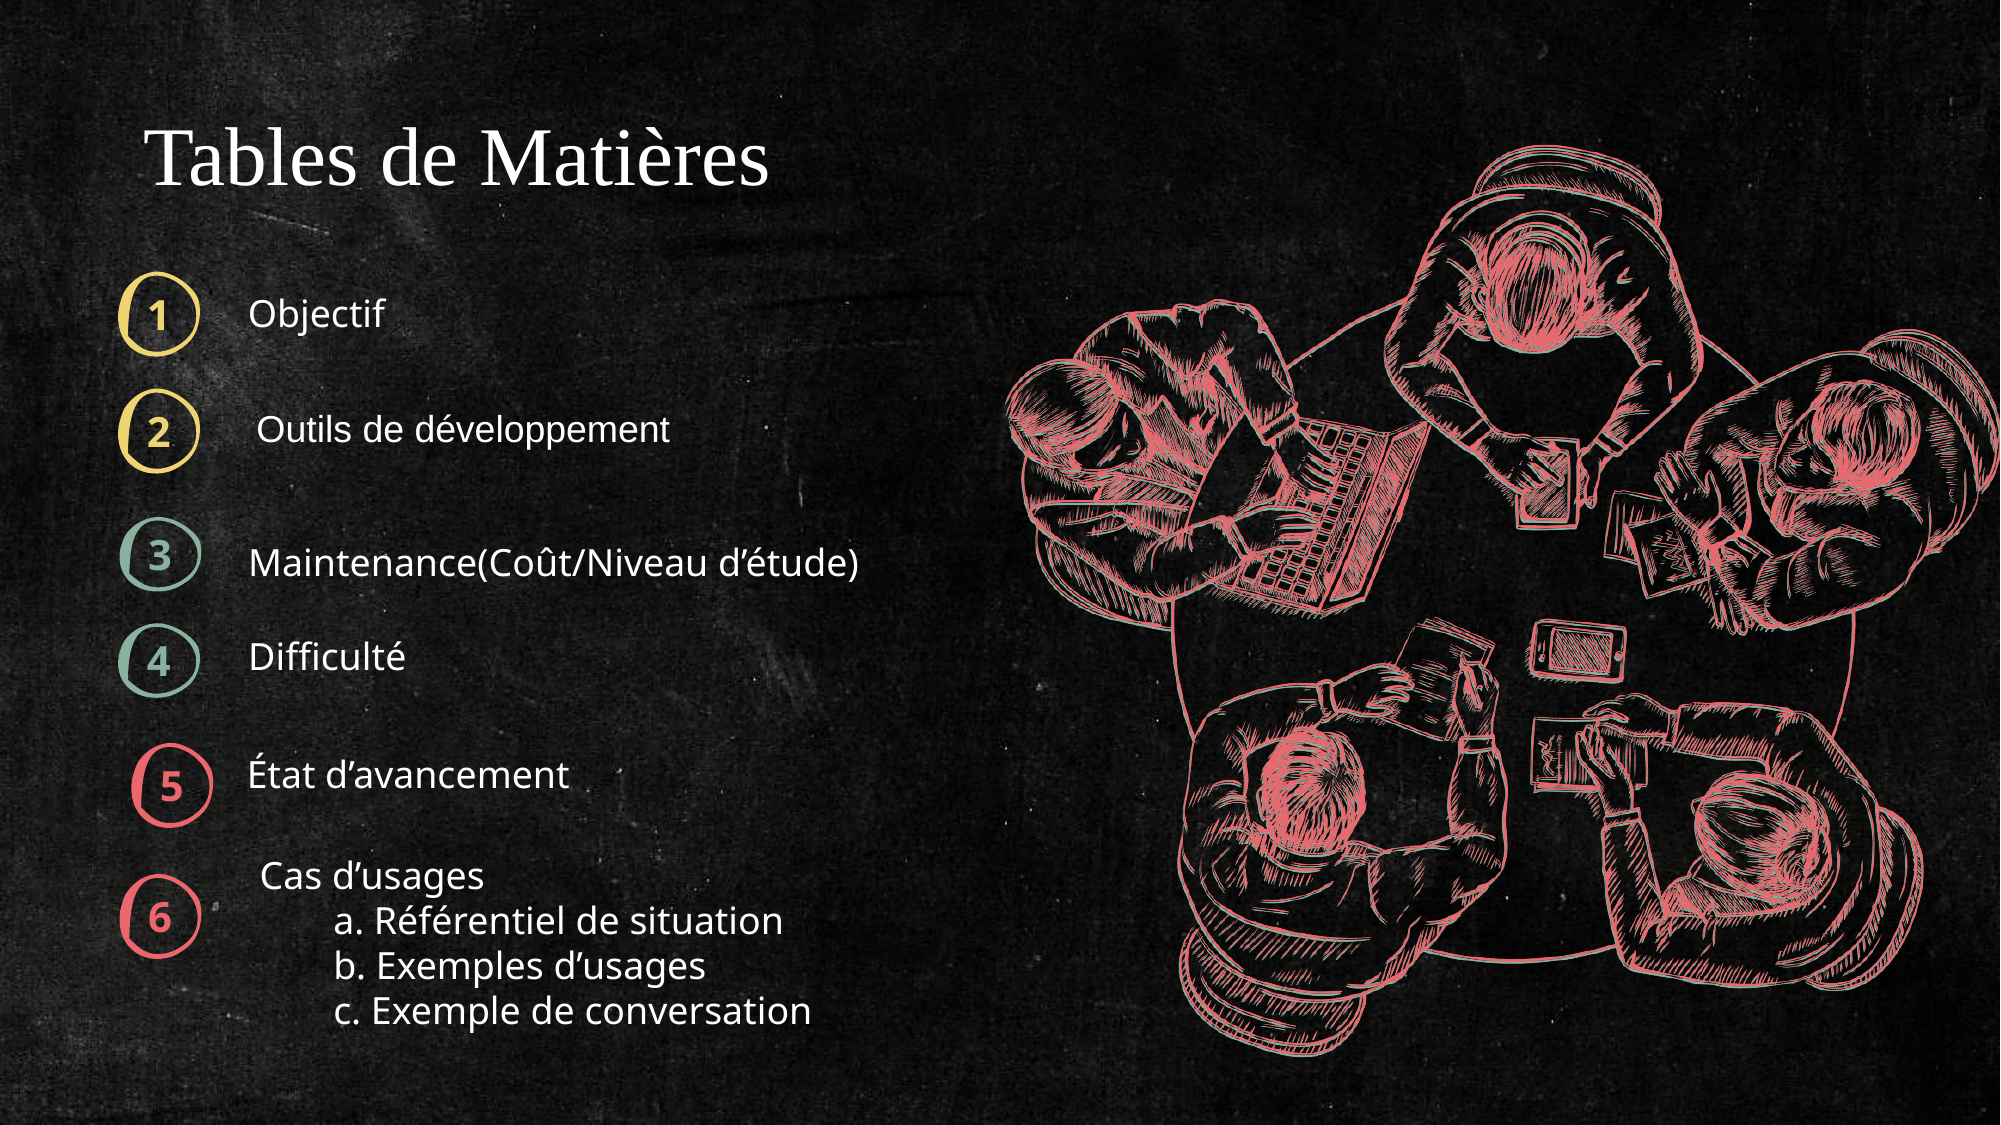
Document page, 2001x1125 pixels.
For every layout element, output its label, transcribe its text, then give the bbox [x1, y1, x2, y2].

picture [0, 0, 2000, 1125]
text_box 2 [118, 388, 200, 474]
text_box 4 [118, 623, 200, 698]
text_box Objectif [247, 282, 1043, 343]
text_box État d’avancement [246, 743, 1075, 804]
text_box 1 [118, 271, 200, 357]
text_box Maintenance(Coût/Niveau d’étude) [248, 531, 960, 592]
text_box Outils de développement [241, 401, 686, 459]
text_box 3 [119, 516, 202, 592]
text_box Tables de Matières [128, 94, 1052, 210]
text_box 6 [119, 873, 202, 959]
text_box Cas d’usages a. Référentiel de situation b. Exemples d’usages c. Exemple de conversation [259, 844, 1088, 1040]
text_box 5 [131, 742, 214, 828]
text_box Difficulté [248, 625, 960, 686]
